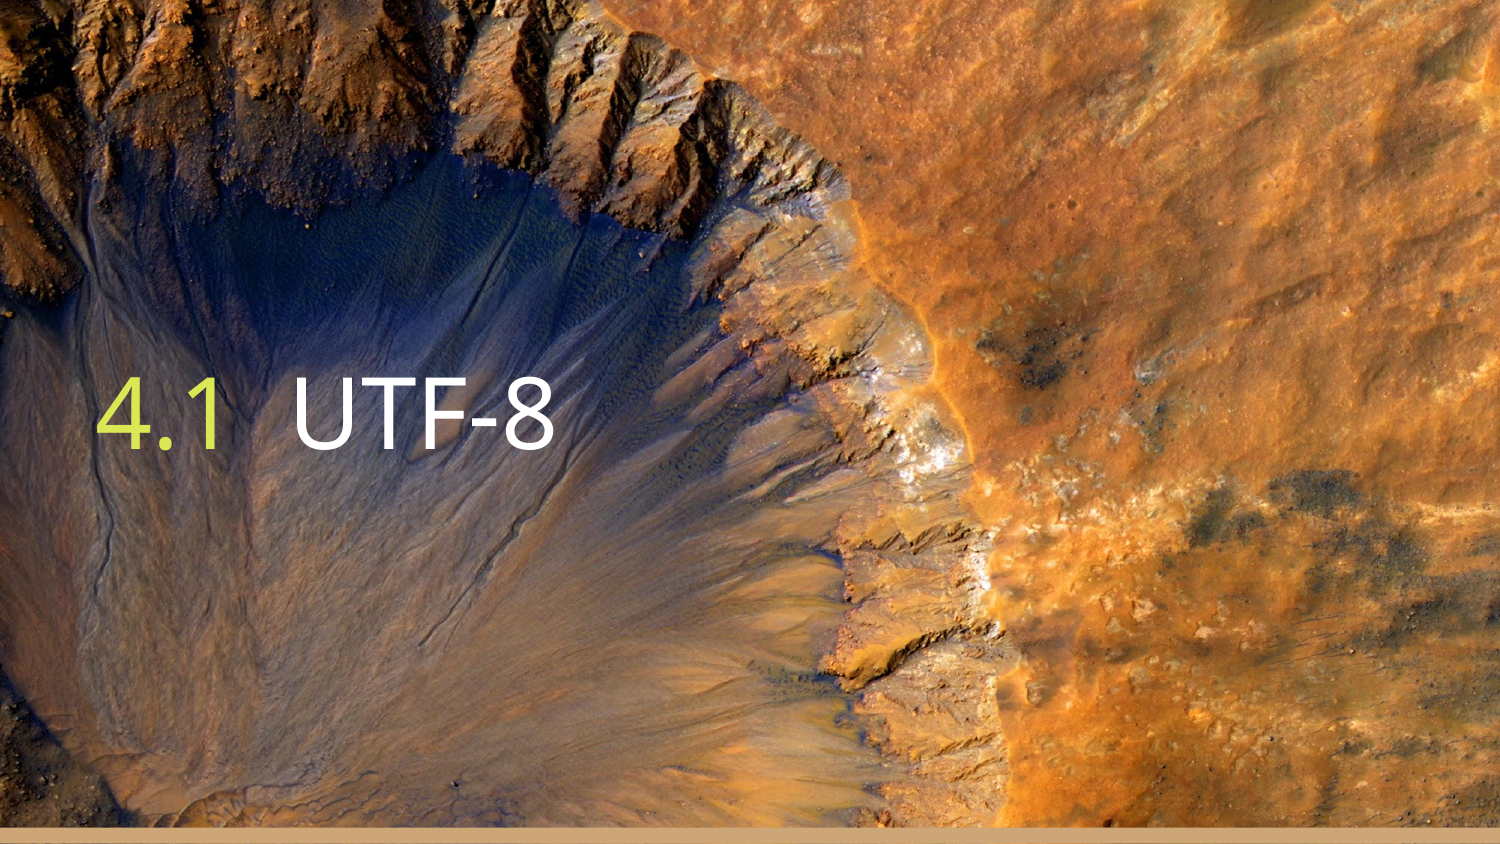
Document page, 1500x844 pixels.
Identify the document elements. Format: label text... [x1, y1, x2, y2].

picture [0, 0, 1500, 827]
title 4.1 UTF-8 [80, 73, 1348, 745]
